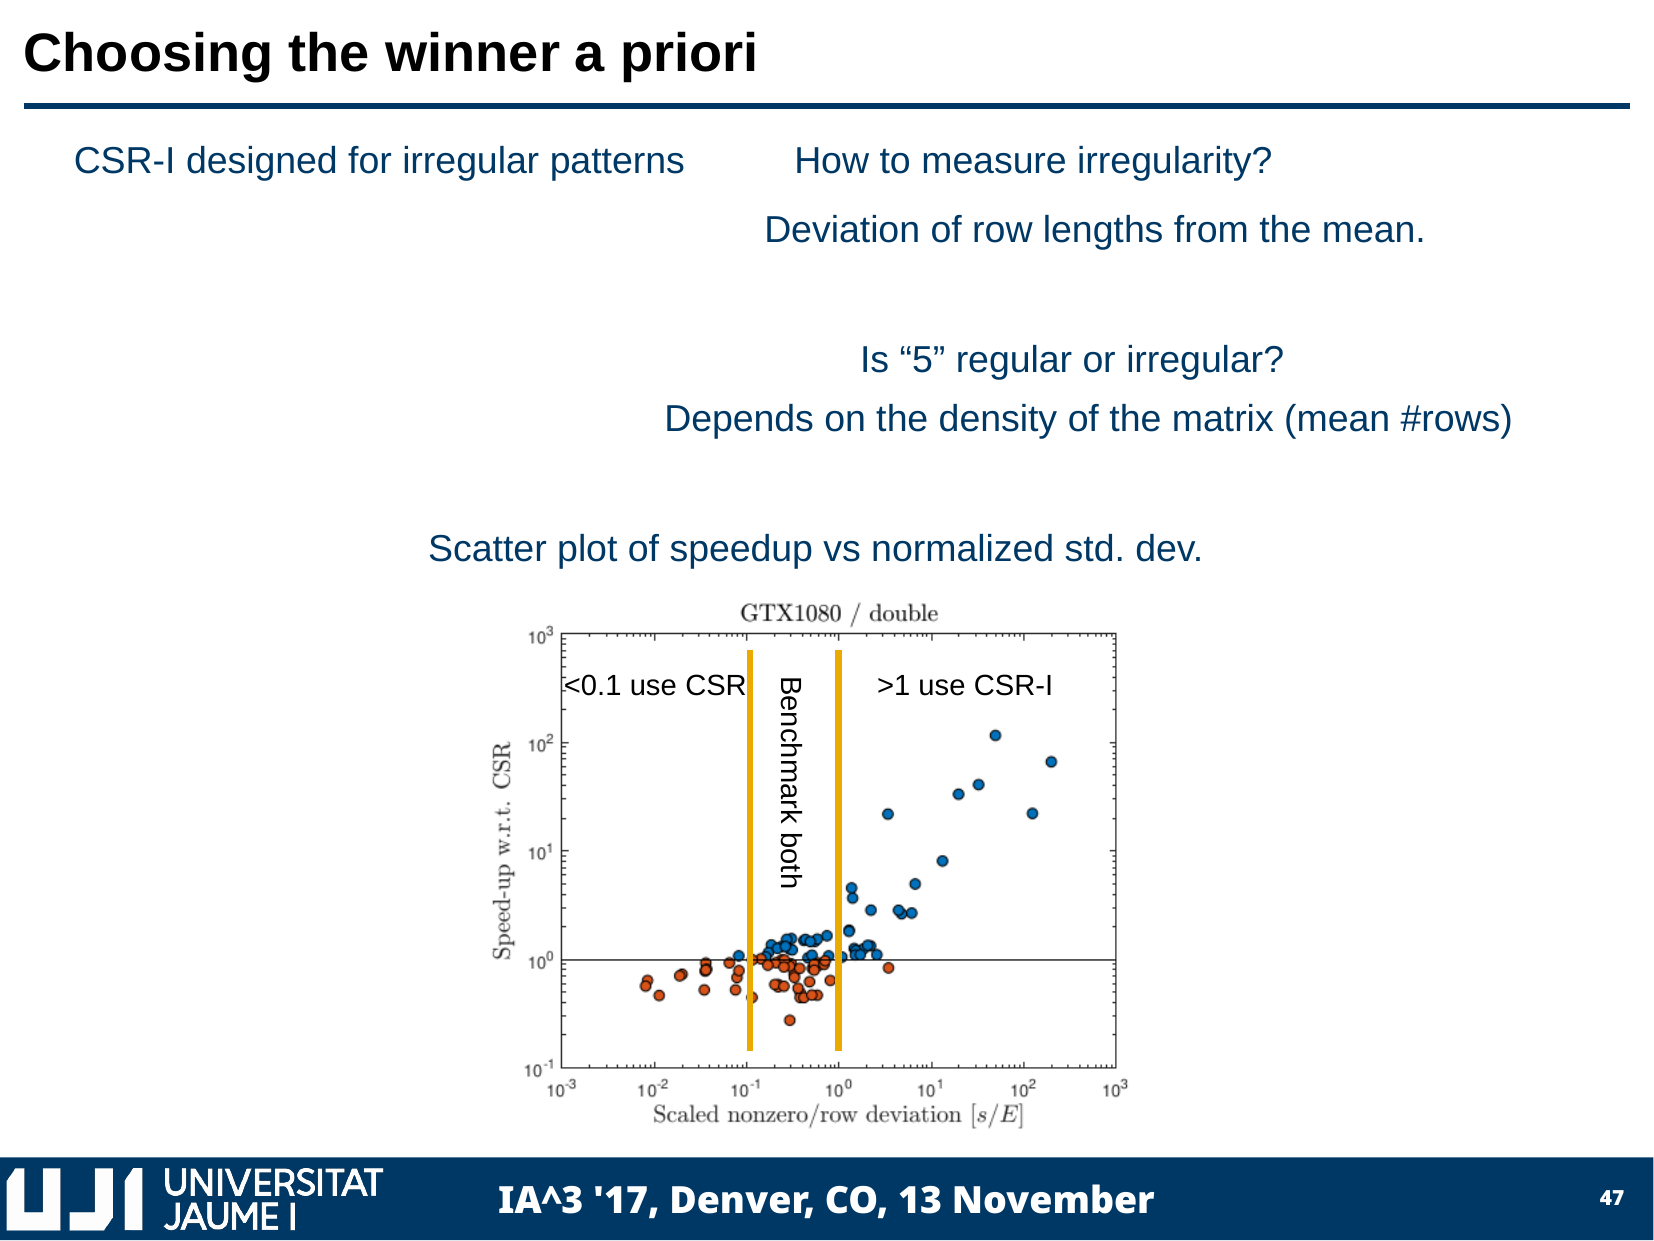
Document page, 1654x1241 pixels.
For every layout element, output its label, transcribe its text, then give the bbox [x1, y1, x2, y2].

text_box Scatter plot of speedup vs normalized std. dev. [413, 519, 1244, 577]
text_box Depends on the density of the matrix (mean #rows) [649, 389, 1529, 447]
text_box Benchmark both [767, 661, 815, 910]
text_box Deviation of row lengths from the mean. [749, 200, 1441, 258]
text_box <0.1 use CSR [549, 661, 762, 710]
title Choosing the winner a priori [23, 0, 1630, 107]
text_box Is “5” regular or irregular? [845, 330, 1300, 388]
text_box How to measure irregularity? [779, 132, 1288, 190]
picture [0, 1158, 390, 1241]
picture [472, 585, 1146, 1146]
text_box CSR-I designed for irregular patterns [59, 132, 701, 190]
text_box >1 use CSR-I [862, 661, 1069, 710]
